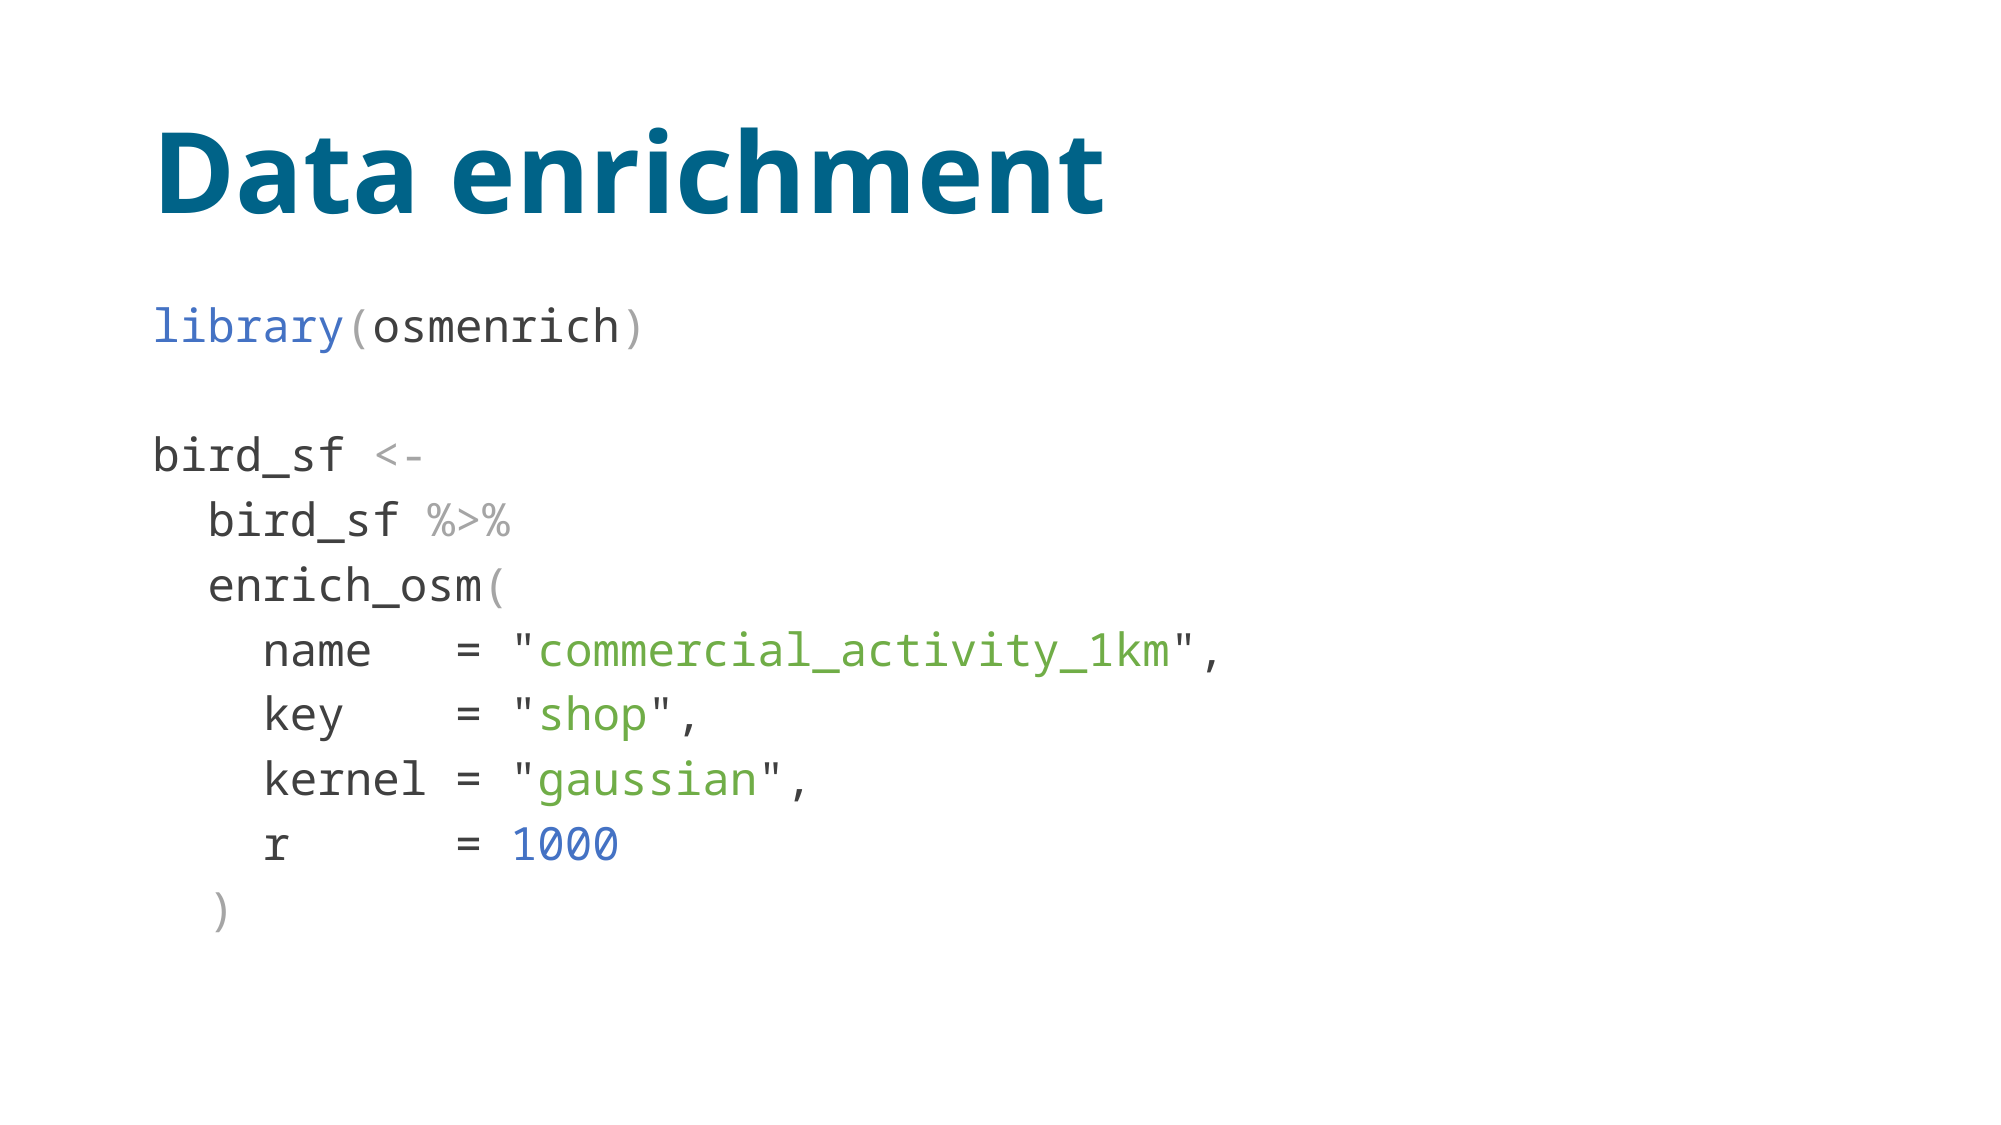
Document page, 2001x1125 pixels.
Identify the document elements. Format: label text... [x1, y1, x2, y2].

title Data enrichment [137, 59, 1863, 278]
list library(osmenrich) bird_sf <- bird_sf %>% enrich_osm( name = "commercial_activity_1km", key = "shop", kernel = "gaussian", r = 1000 ) [137, 299, 1863, 1066]
